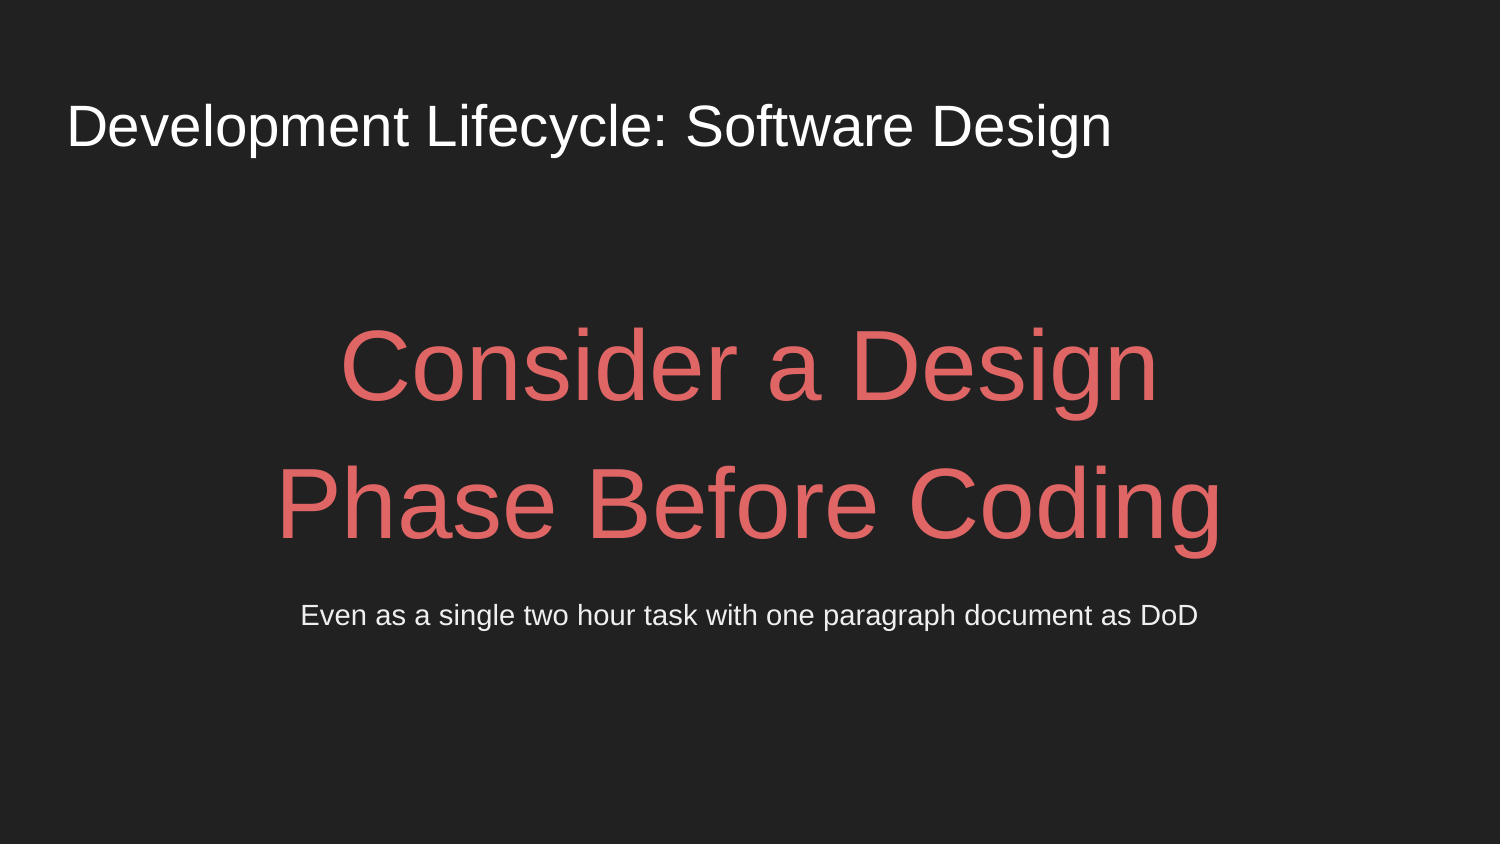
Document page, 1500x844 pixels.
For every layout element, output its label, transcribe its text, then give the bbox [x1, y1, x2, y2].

list Consider a Design Phase Before Coding Even as a single two hour task with one paragraph document as DoD [190, 189, 1310, 750]
title Development Lifecycle: Software Design [51, 72, 1449, 167]
